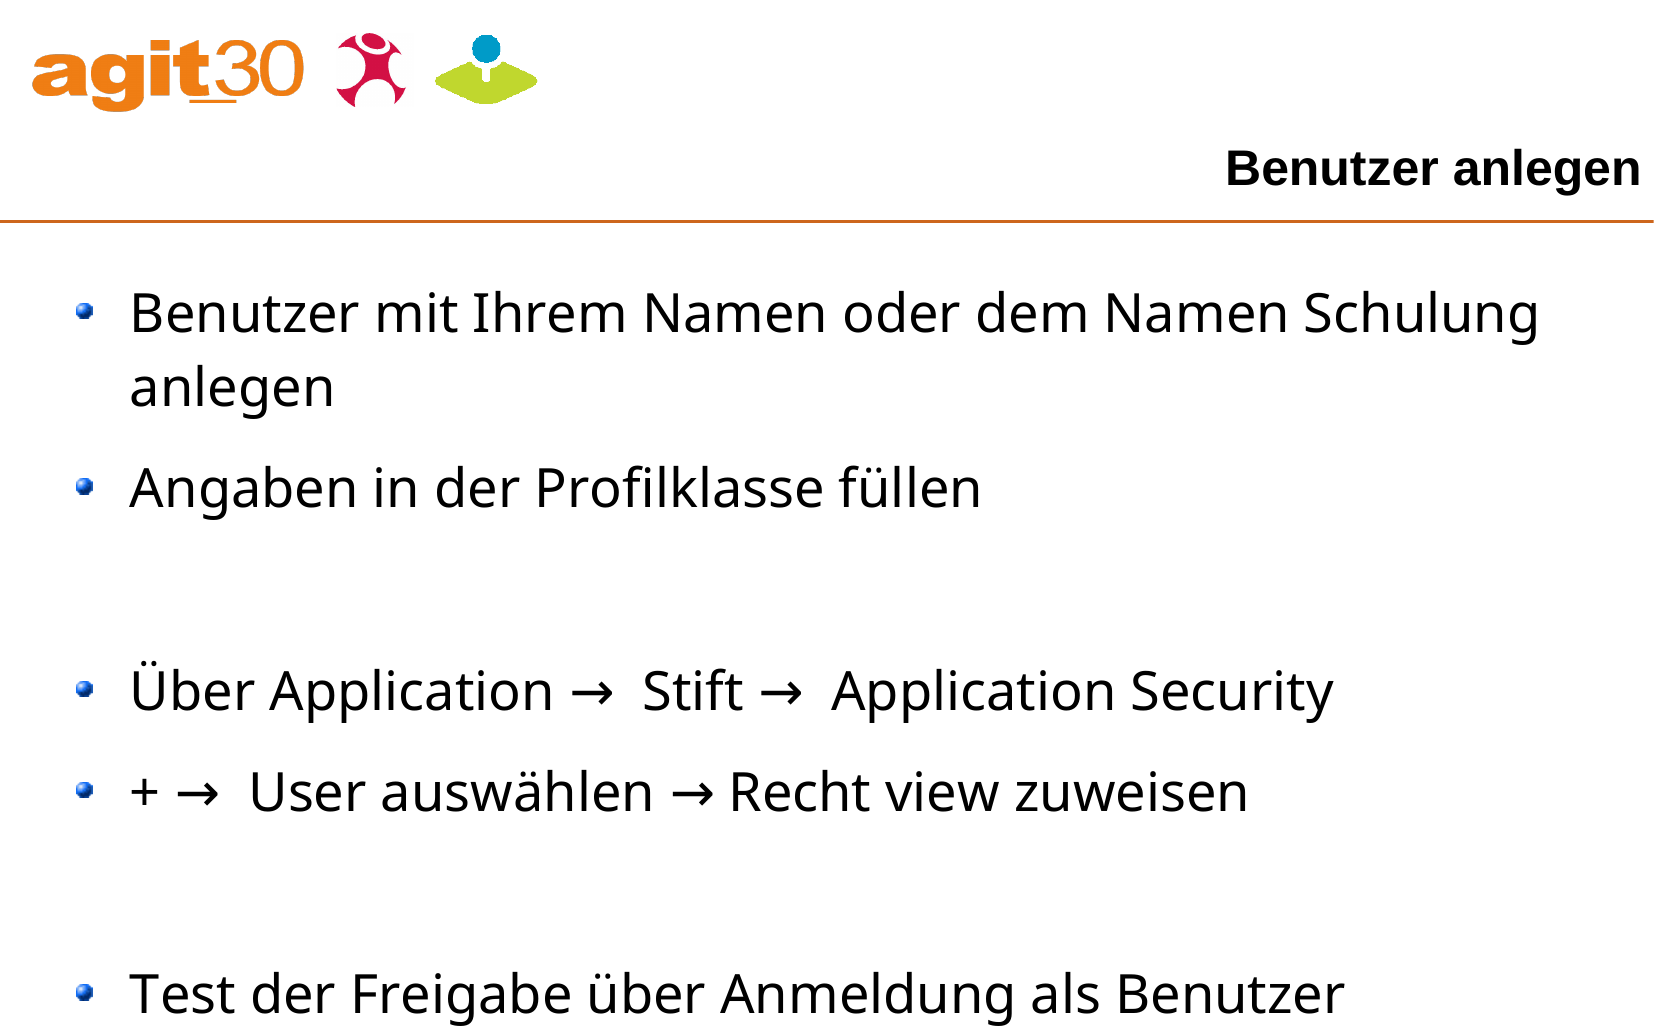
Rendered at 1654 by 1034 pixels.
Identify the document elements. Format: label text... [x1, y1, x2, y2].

picture [29, 35, 308, 115]
title Benutzer anlegen [153, 124, 1642, 213]
picture [435, 35, 538, 104]
picture [76, 984, 93, 1001]
list Benutzer mit Ihrem Namen oder dem Namen Schulung anlegen Angaben in der Profilklasse füllen Über Application → Stift → Application Security + → User auswählen → Recht view zuweisen Test der Freigabe über Anmeldung als Benutzer Schulung [59, 274, 1548, 981]
